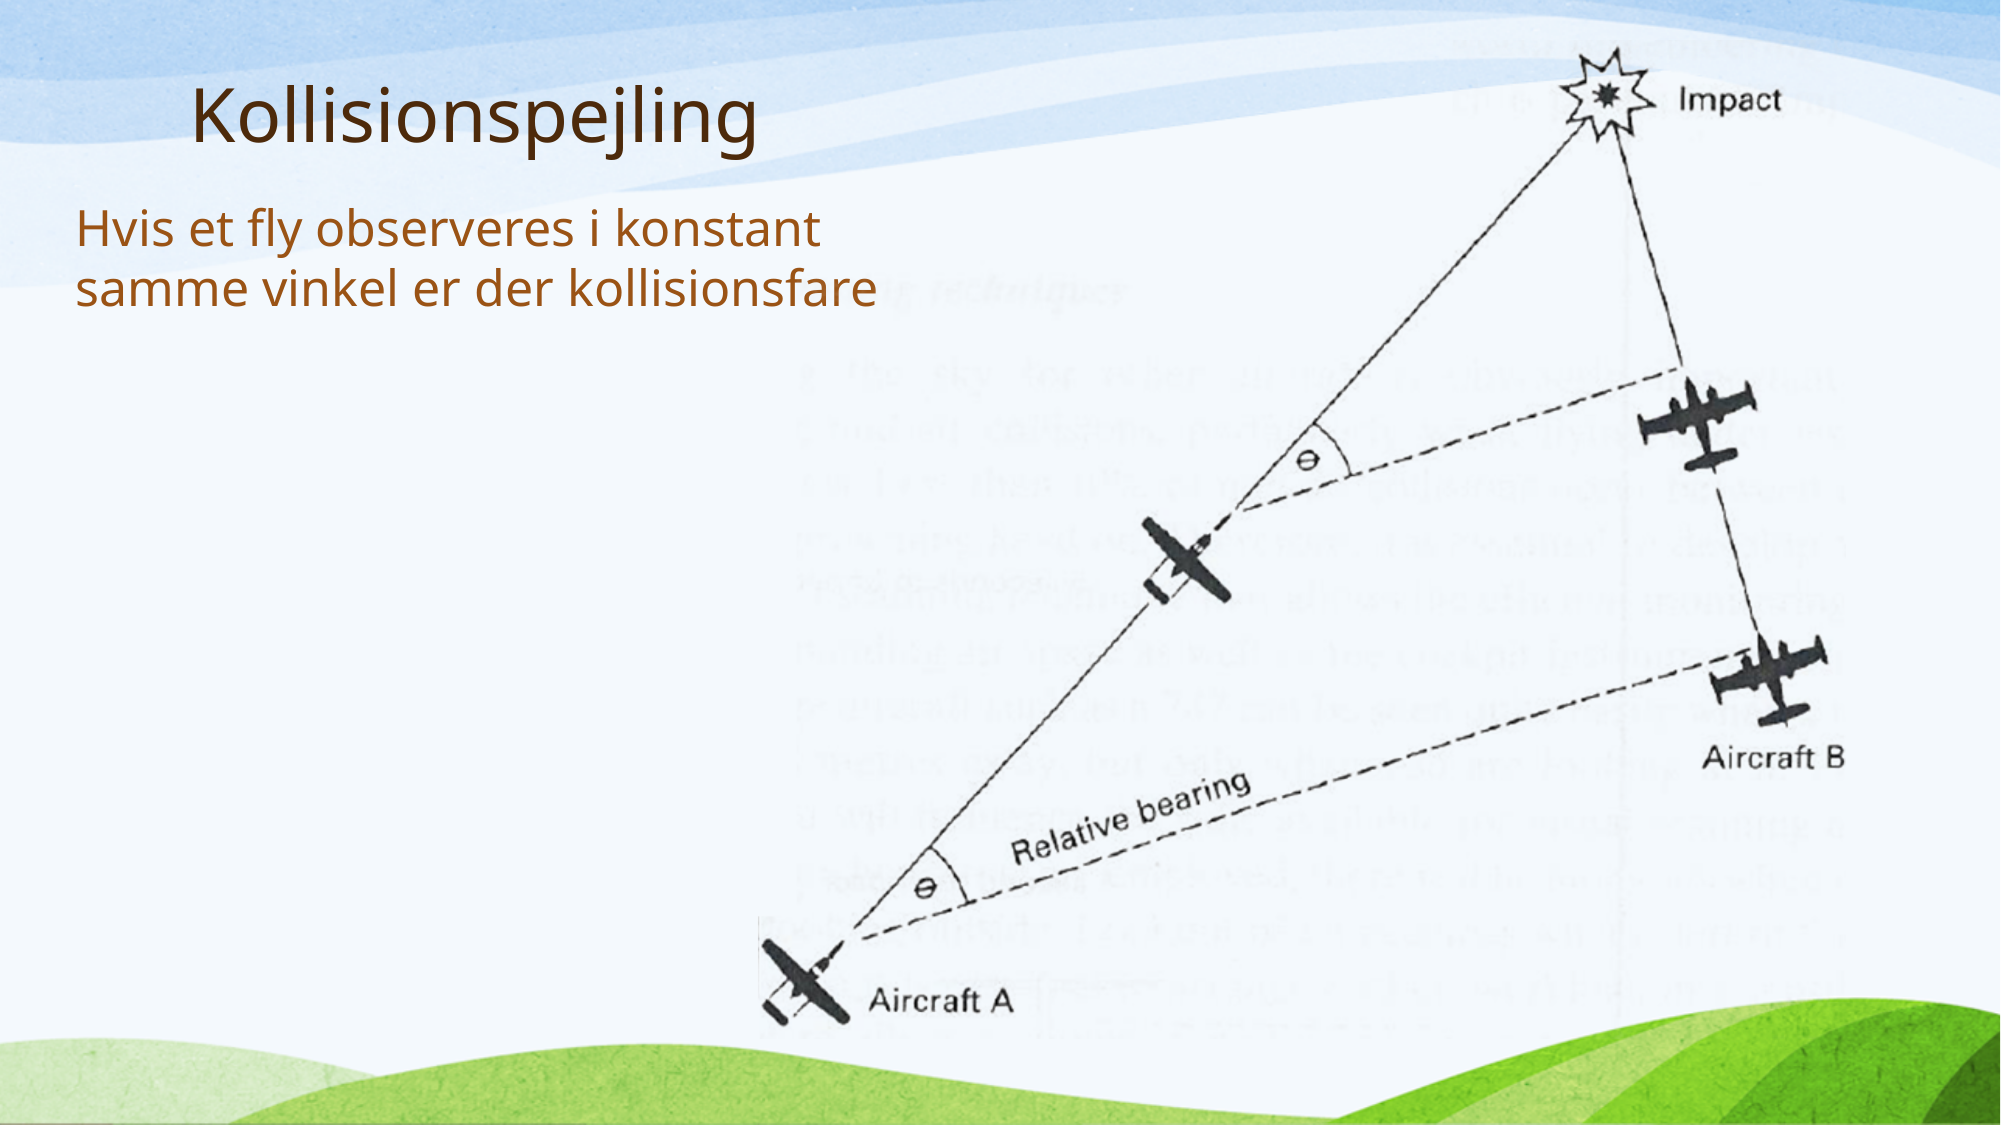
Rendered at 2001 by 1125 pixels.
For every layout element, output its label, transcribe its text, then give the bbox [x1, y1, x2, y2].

text_box Hvis et fly observeres i konstant samme vinkel er der kollisionsfare [60, 189, 752, 325]
title Kollisionspejling [174, 50, 752, 167]
picture [0, 0, 2001, 1125]
